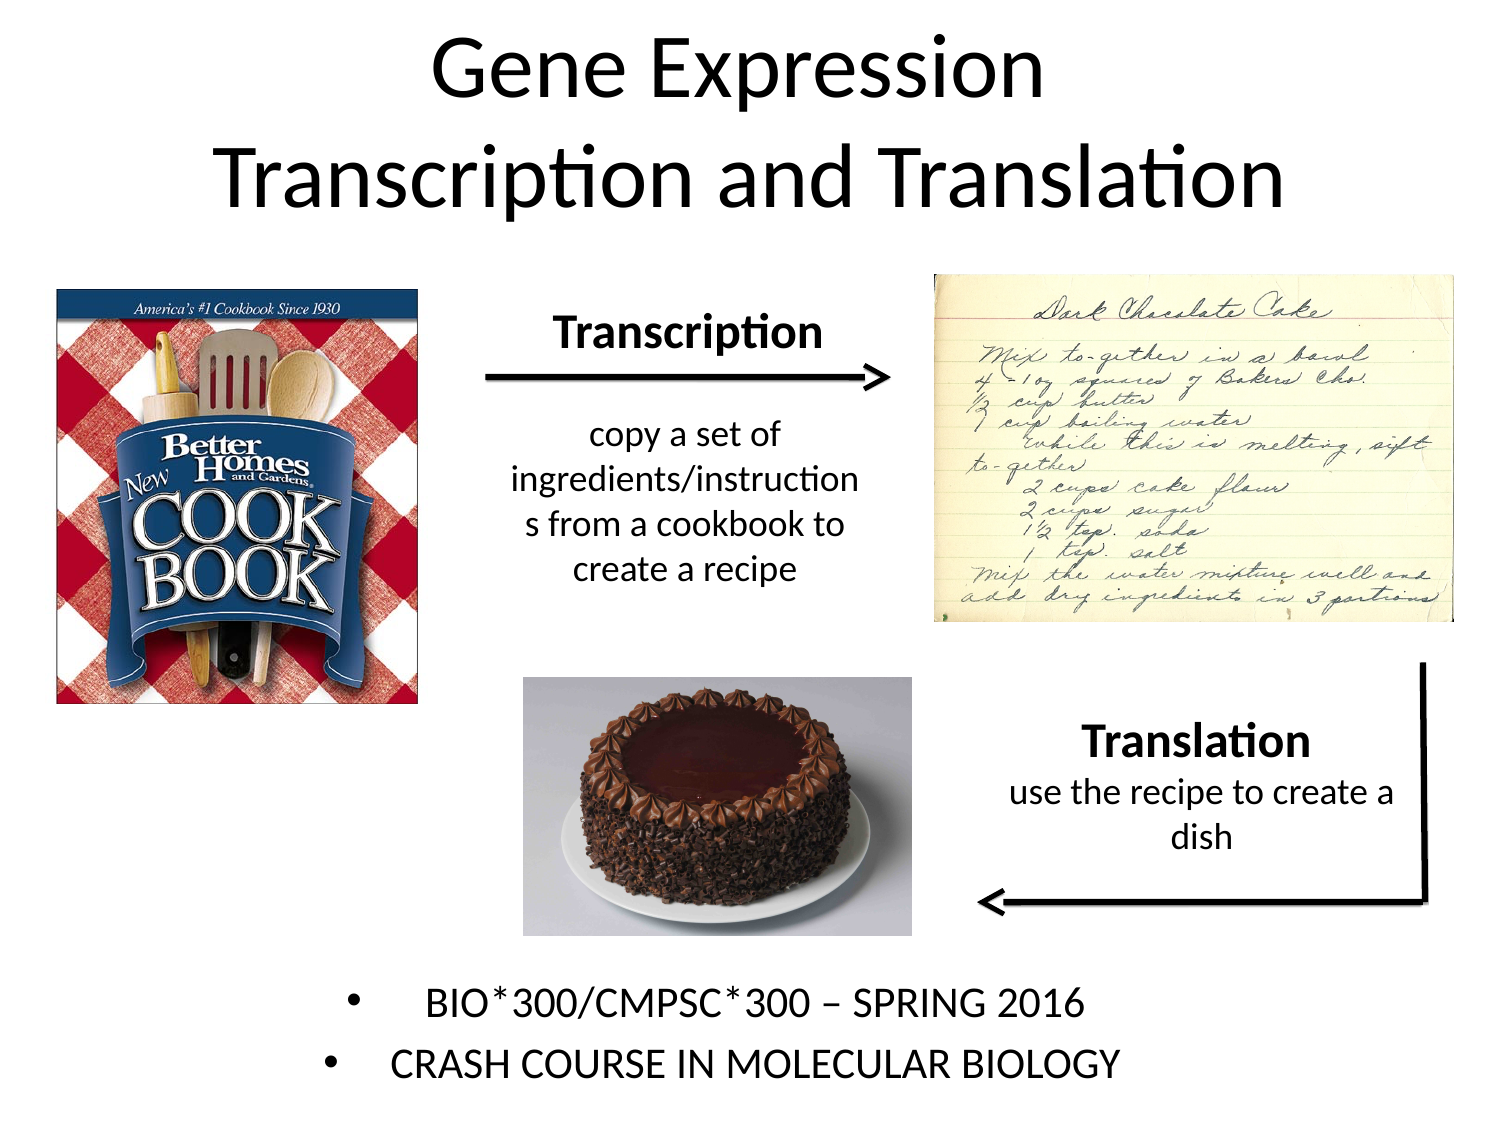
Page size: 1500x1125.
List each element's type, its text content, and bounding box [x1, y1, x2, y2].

picture [30, 289, 444, 704]
picture [523, 677, 912, 936]
title Gene Expression Transcription and Translation [75, 22, 1425, 210]
text_box Transcription [485, 291, 892, 367]
picture [934, 274, 1454, 622]
list BIO*300/CMPSC*300 – SPRING 2016 CRASH COURSE IN MOLECULAR BIOLOGY [287, 965, 1188, 1098]
text_box Translation use the recipe to create a dish [979, 699, 1425, 865]
text_box copy a set of ingredients/instructions from a cookbook to create a recipe [491, 402, 879, 597]
